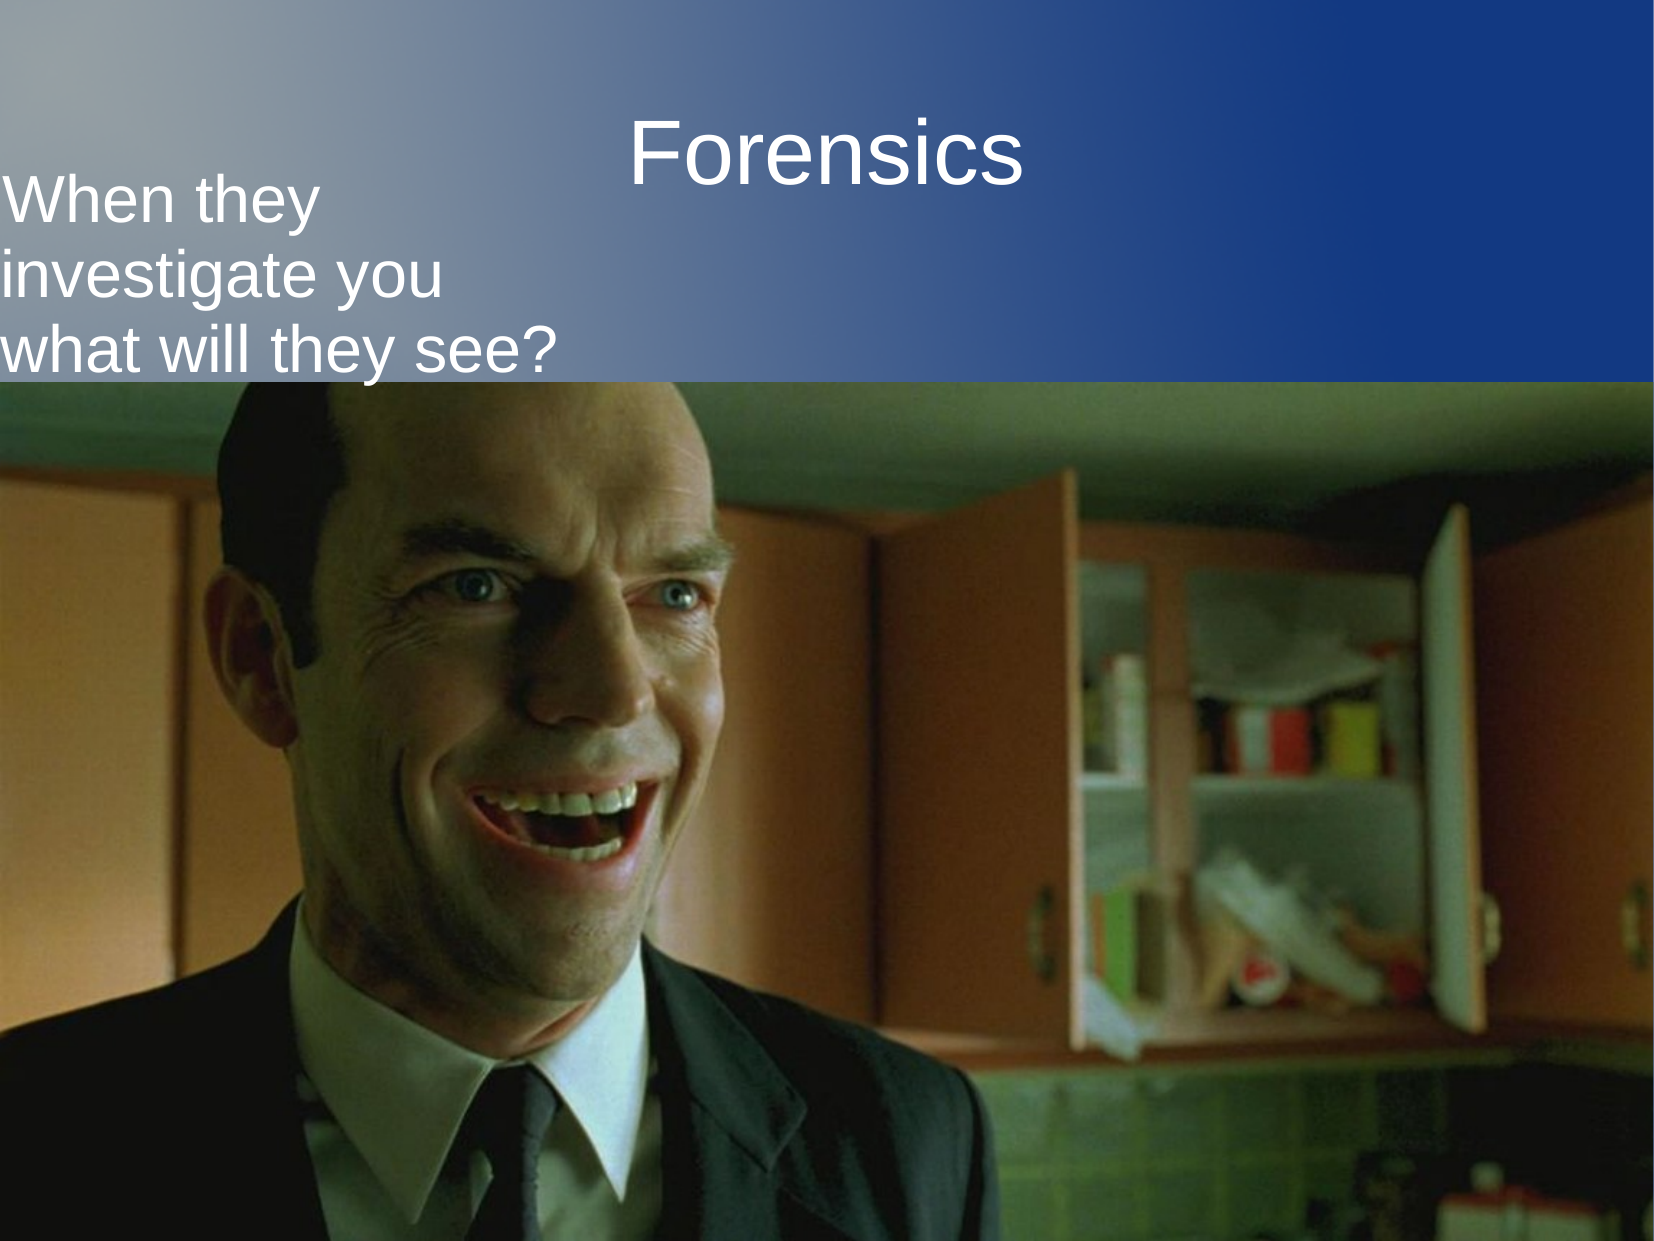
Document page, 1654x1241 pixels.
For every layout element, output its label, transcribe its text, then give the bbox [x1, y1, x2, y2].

picture [0, 0, 1654, 1241]
title Forensics [82, 49, 1571, 257]
list When they investigate you what will they see? [0, 162, 563, 929]
